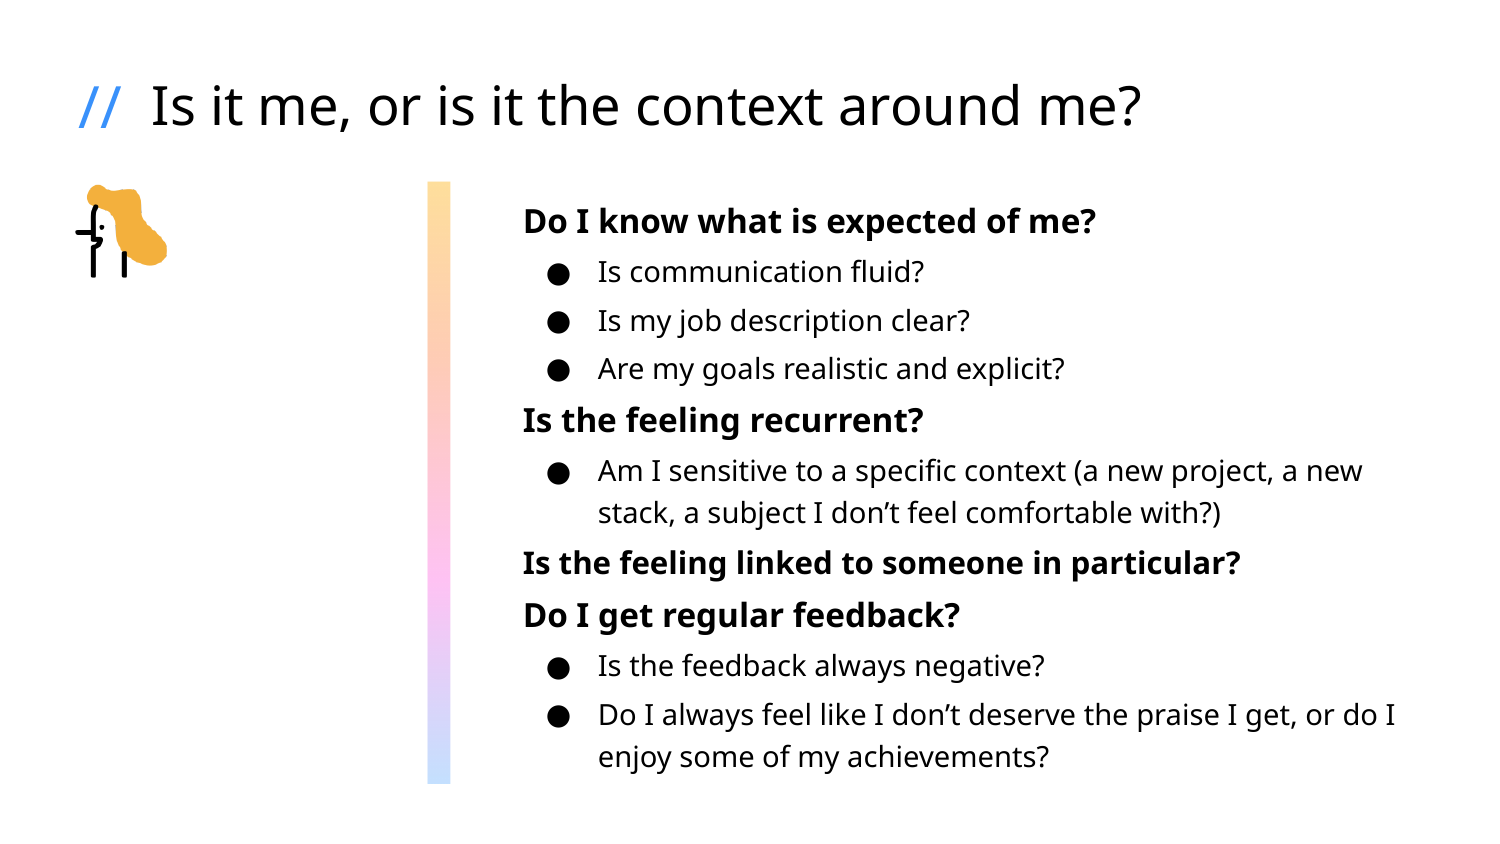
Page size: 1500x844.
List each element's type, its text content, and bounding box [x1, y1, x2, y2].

title Is it me, or is it the context around me? [151, 71, 1413, 156]
picture [428, 182, 451, 784]
picture [75, 184, 167, 278]
list Do I know what is expected of me? Is communication fluid? Is my job description clear? Are my goals realistic and explicit? Is the feeling recurrent? Am I sensitive to a specific context (a new project, a new stack, a subject I don’t feel comfortable with?) Is the feeling linked to someone in particular? Do I get regular feedback? Is the feedback always negative? Do I always feel like I don’t deserve the praise I get, or do I enjoy some of my achievements? [522, 192, 1413, 494]
